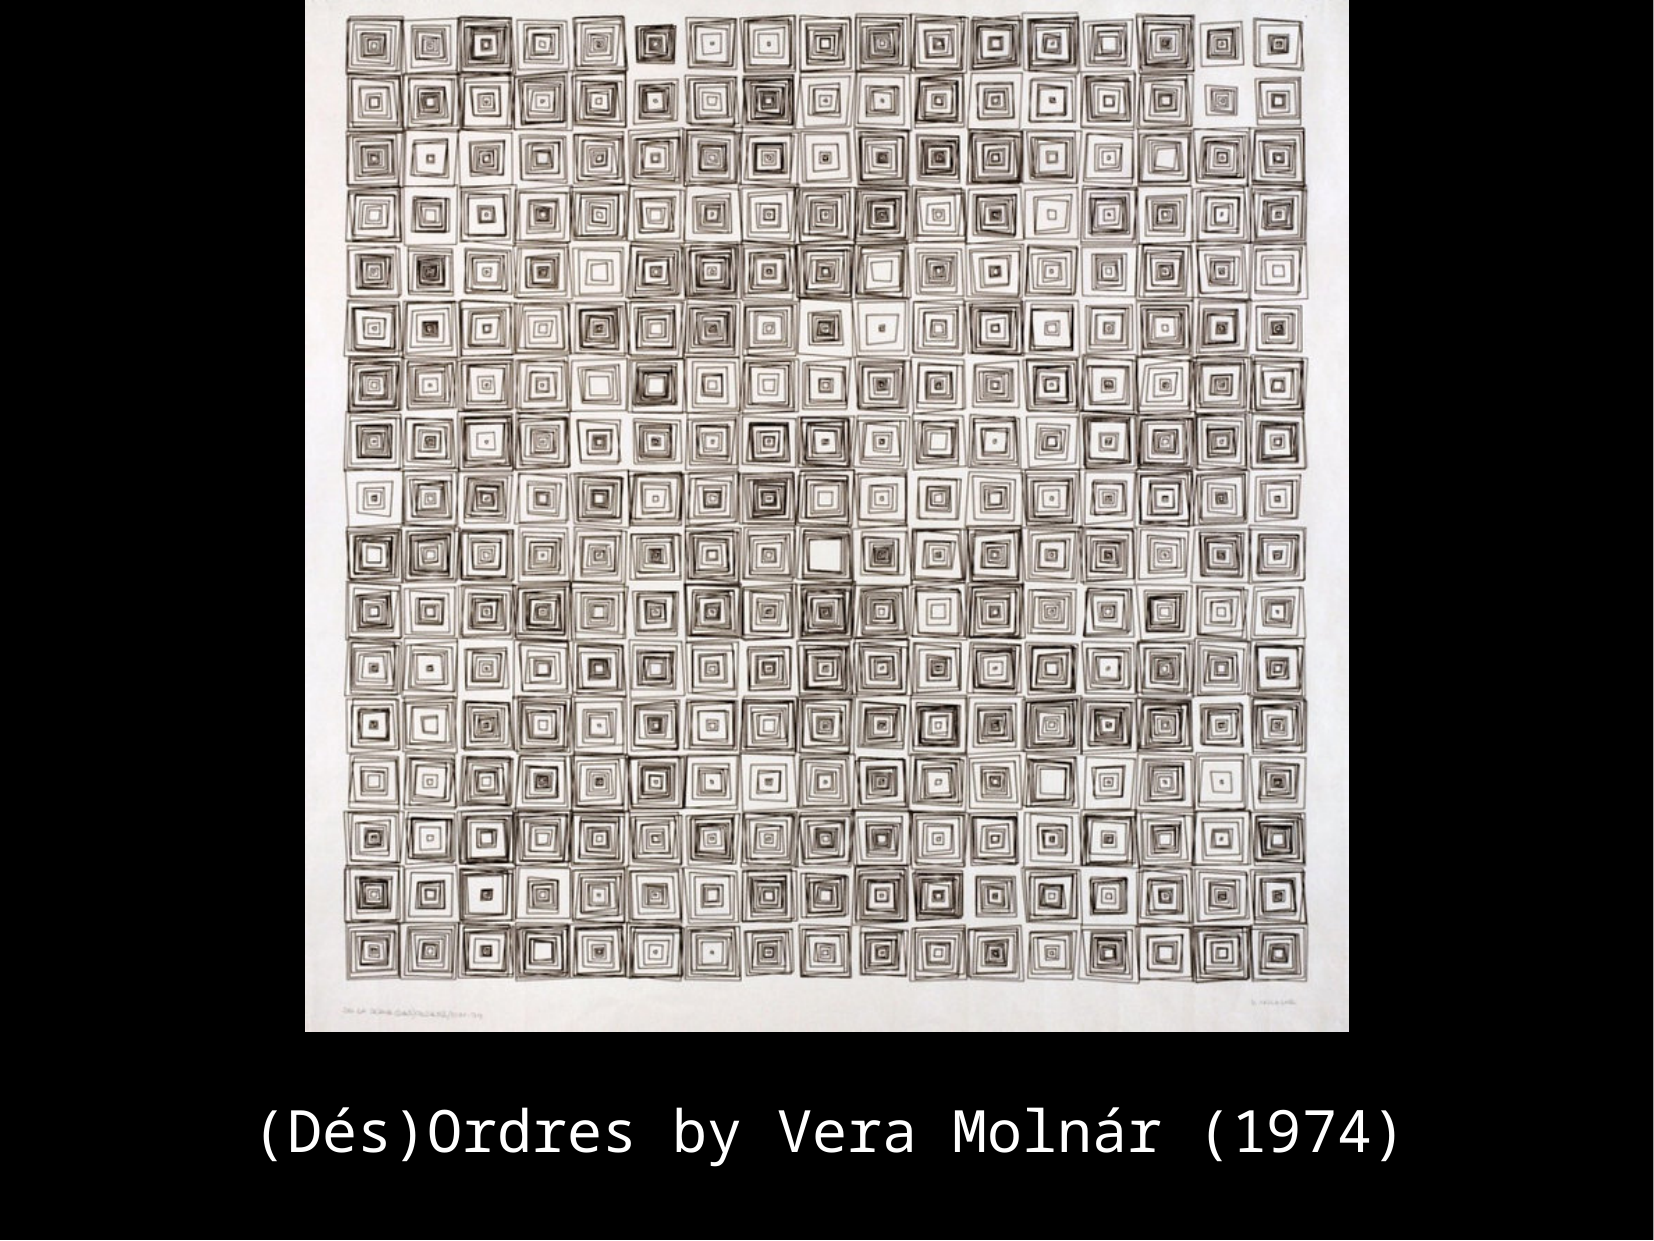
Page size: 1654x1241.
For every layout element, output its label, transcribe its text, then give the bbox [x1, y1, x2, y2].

title (Dés)Ordres by Vera Molnár (1974) [118, 1031, 1542, 1229]
picture [305, 0, 1349, 1032]
